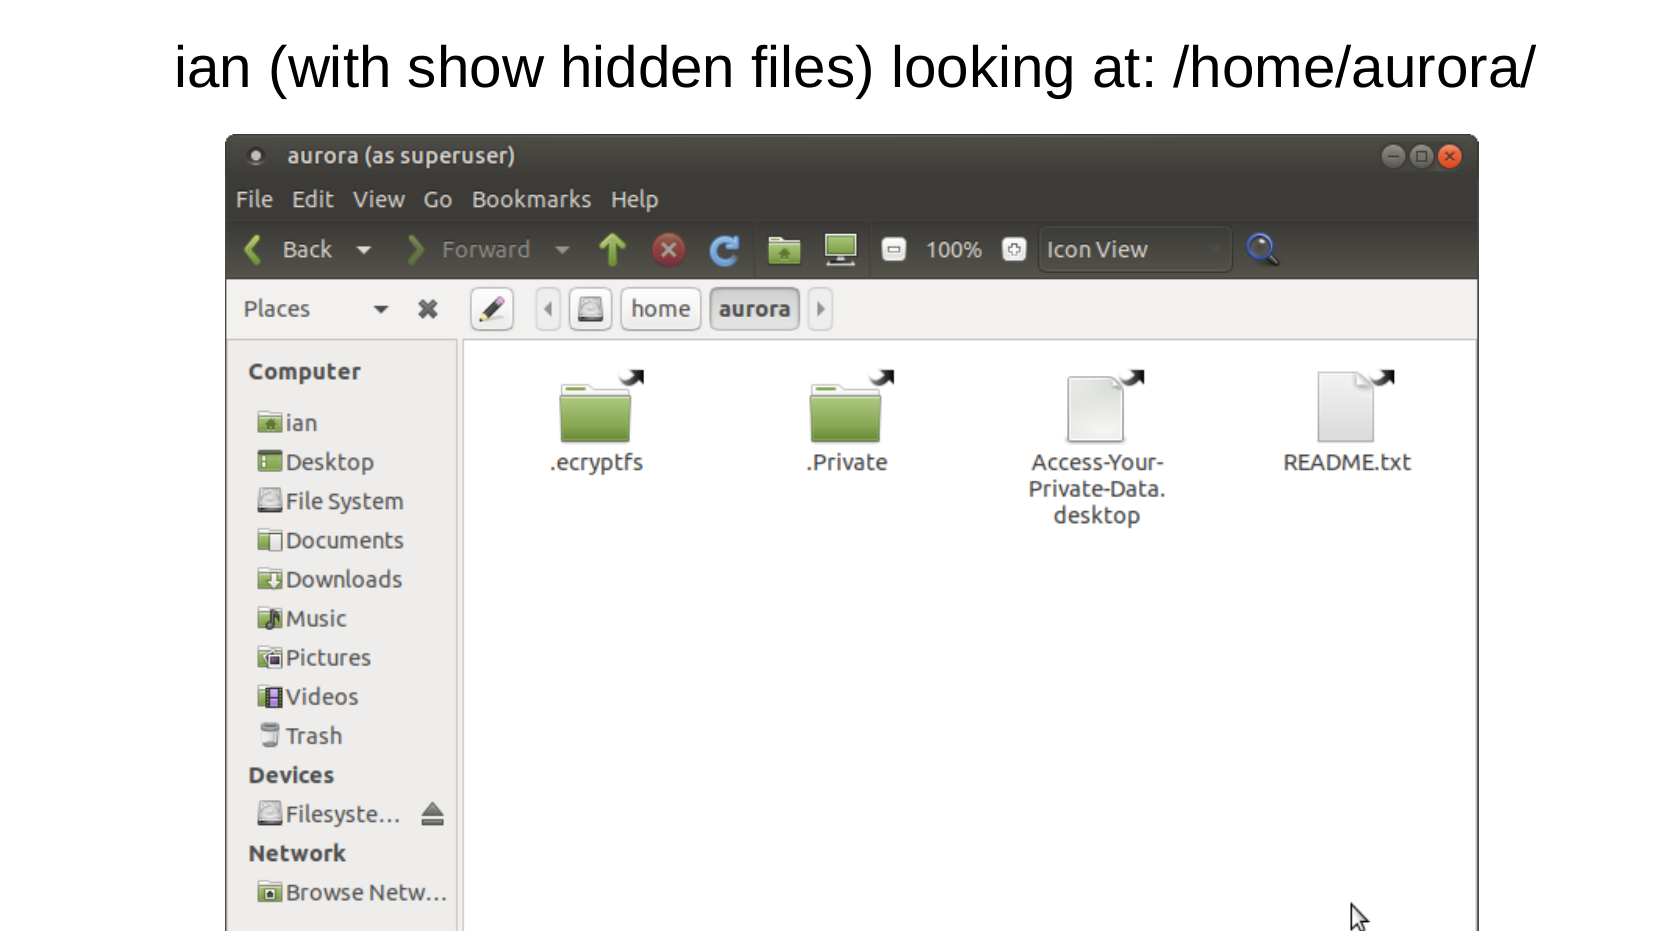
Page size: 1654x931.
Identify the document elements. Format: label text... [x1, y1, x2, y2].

picture [225, 134, 1479, 931]
title ian (with show hidden files) looking at: /home/aurora/ [35, 21, 1626, 115]
